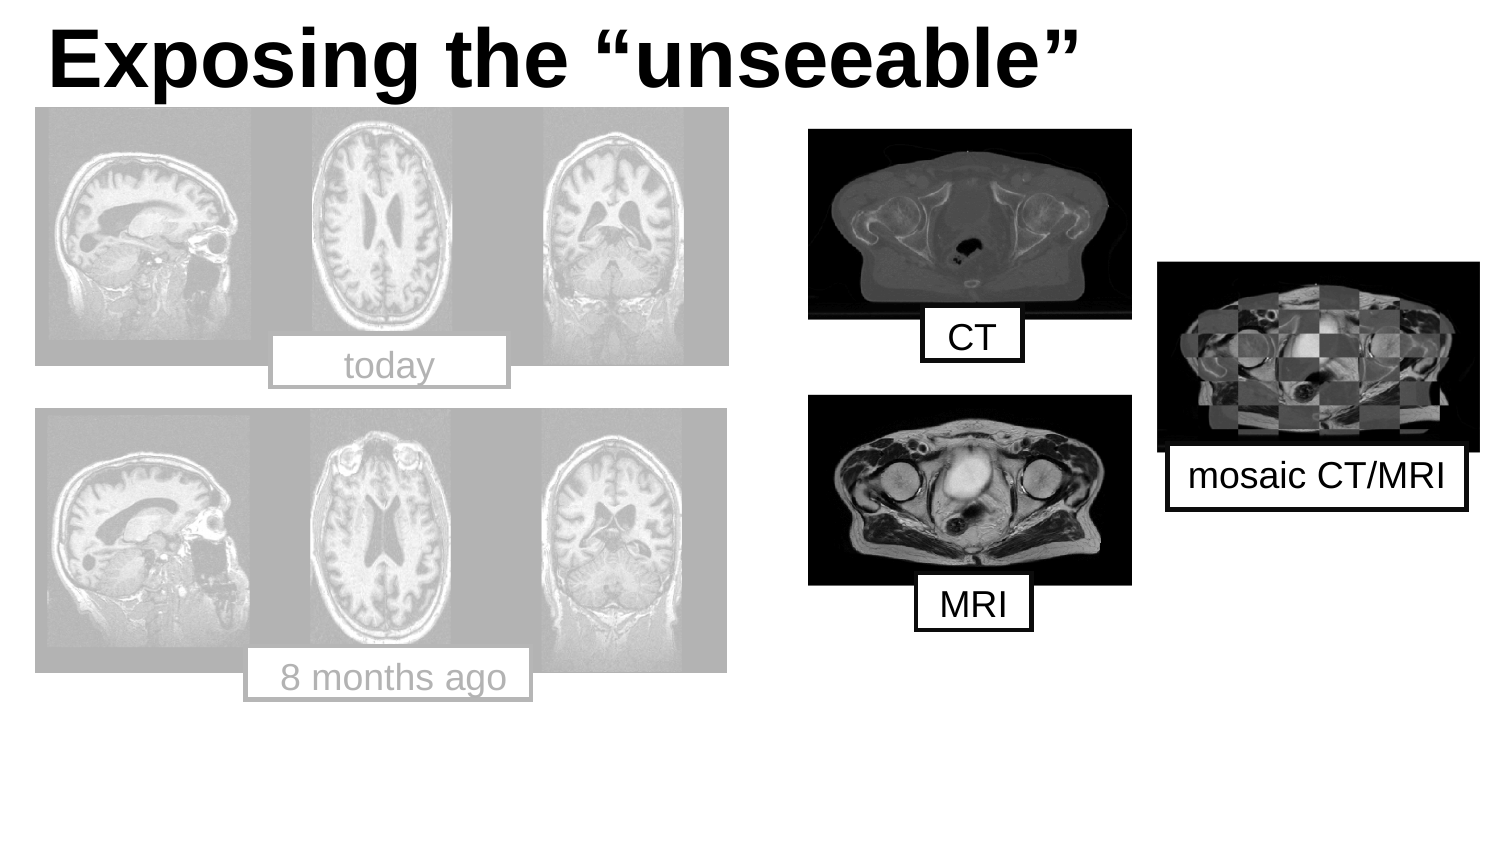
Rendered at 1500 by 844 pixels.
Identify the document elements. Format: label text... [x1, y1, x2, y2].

picture [808, 394, 1132, 586]
list Exposing the “unseeable” [47, 4, 1442, 169]
picture [808, 128, 1132, 320]
text_box CT [922, 305, 1023, 361]
picture [1157, 261, 1480, 453]
text_box MRI [916, 572, 1032, 630]
text_box mosaic CT/MRI [1167, 443, 1467, 510]
text_box [0, 105, 750, 737]
